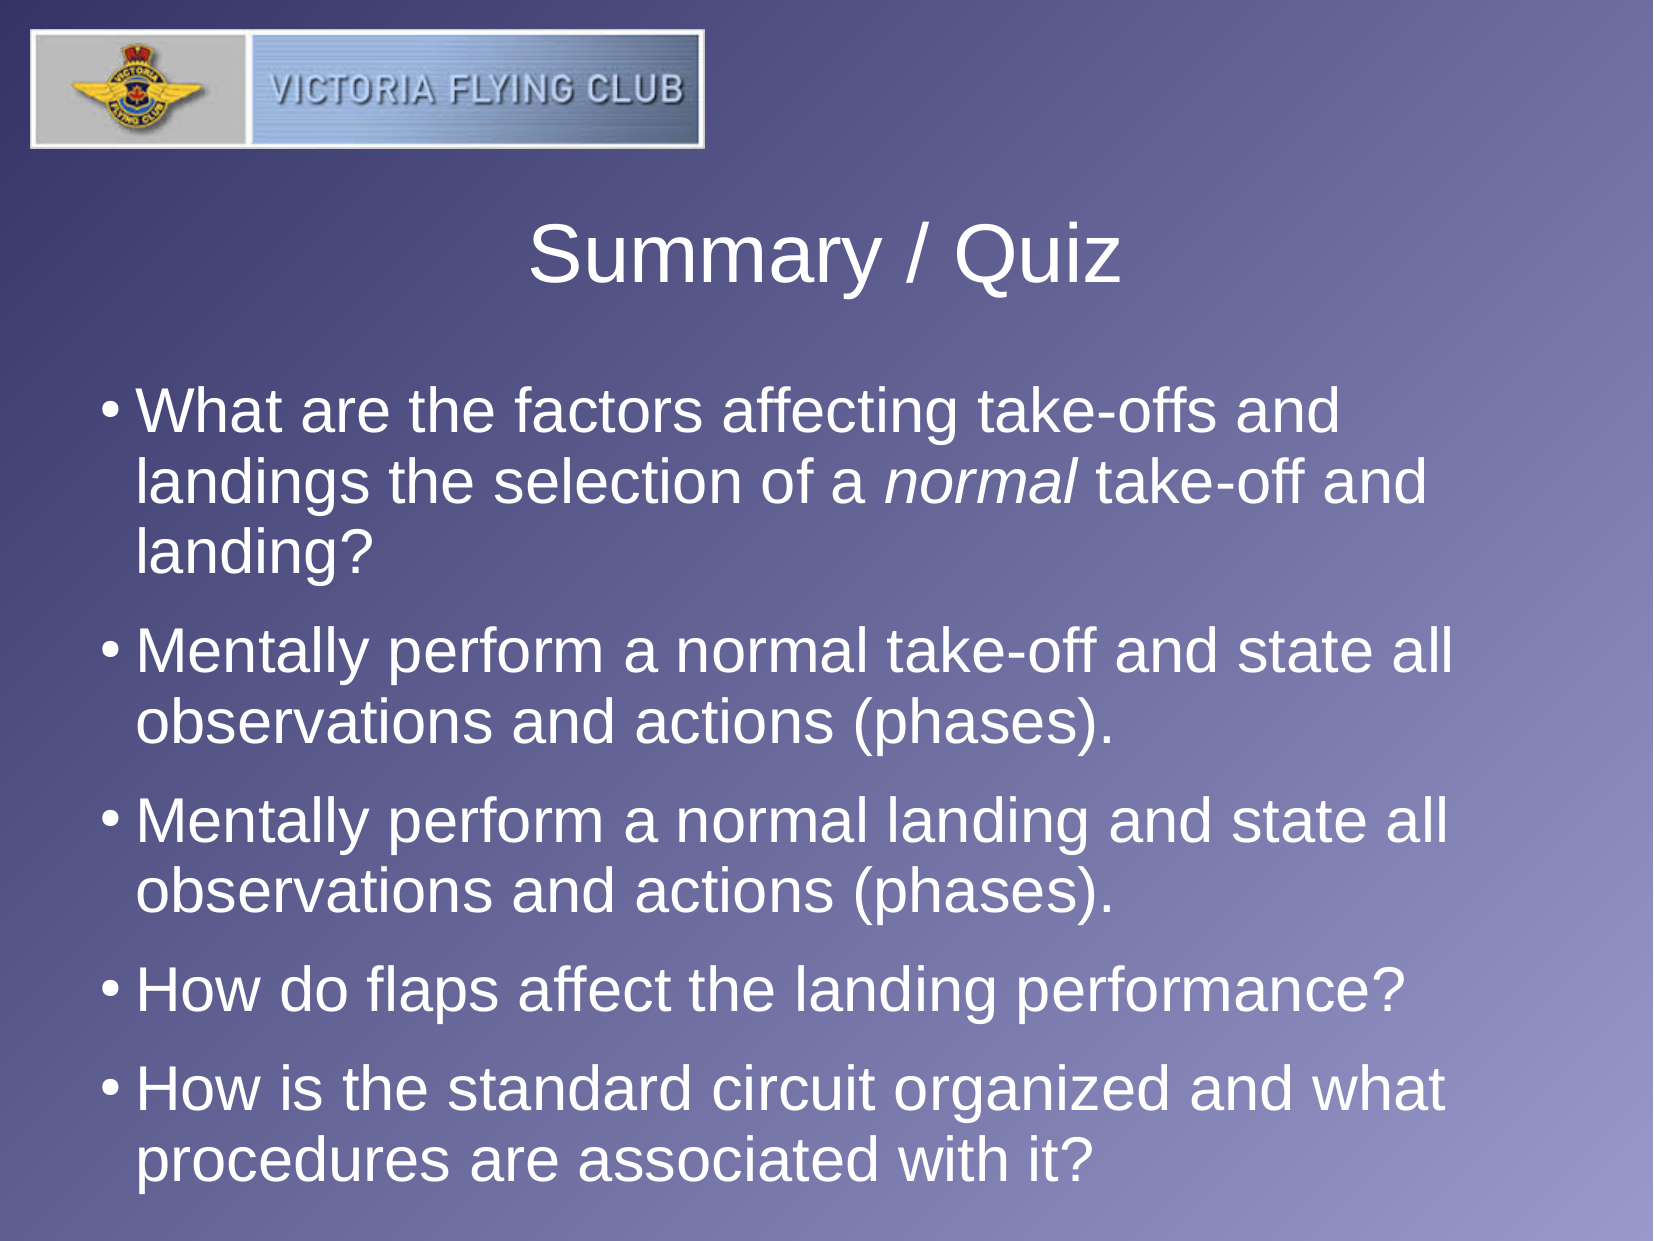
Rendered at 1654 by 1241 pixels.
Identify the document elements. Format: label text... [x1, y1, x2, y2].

title Summary / Quiz [82, 150, 1571, 358]
list What are the factors affecting take-offs and landings the selection of a normal take-off and landing? Mentally perform a normal take-off and state all observations and actions (phases). Mentally perform a normal landing and state all observations and actions (phases). How do flaps affect the landing performance? How is the standard circuit organized and what procedures are associated with it? [82, 375, 1571, 1201]
picture [30, 29, 705, 149]
